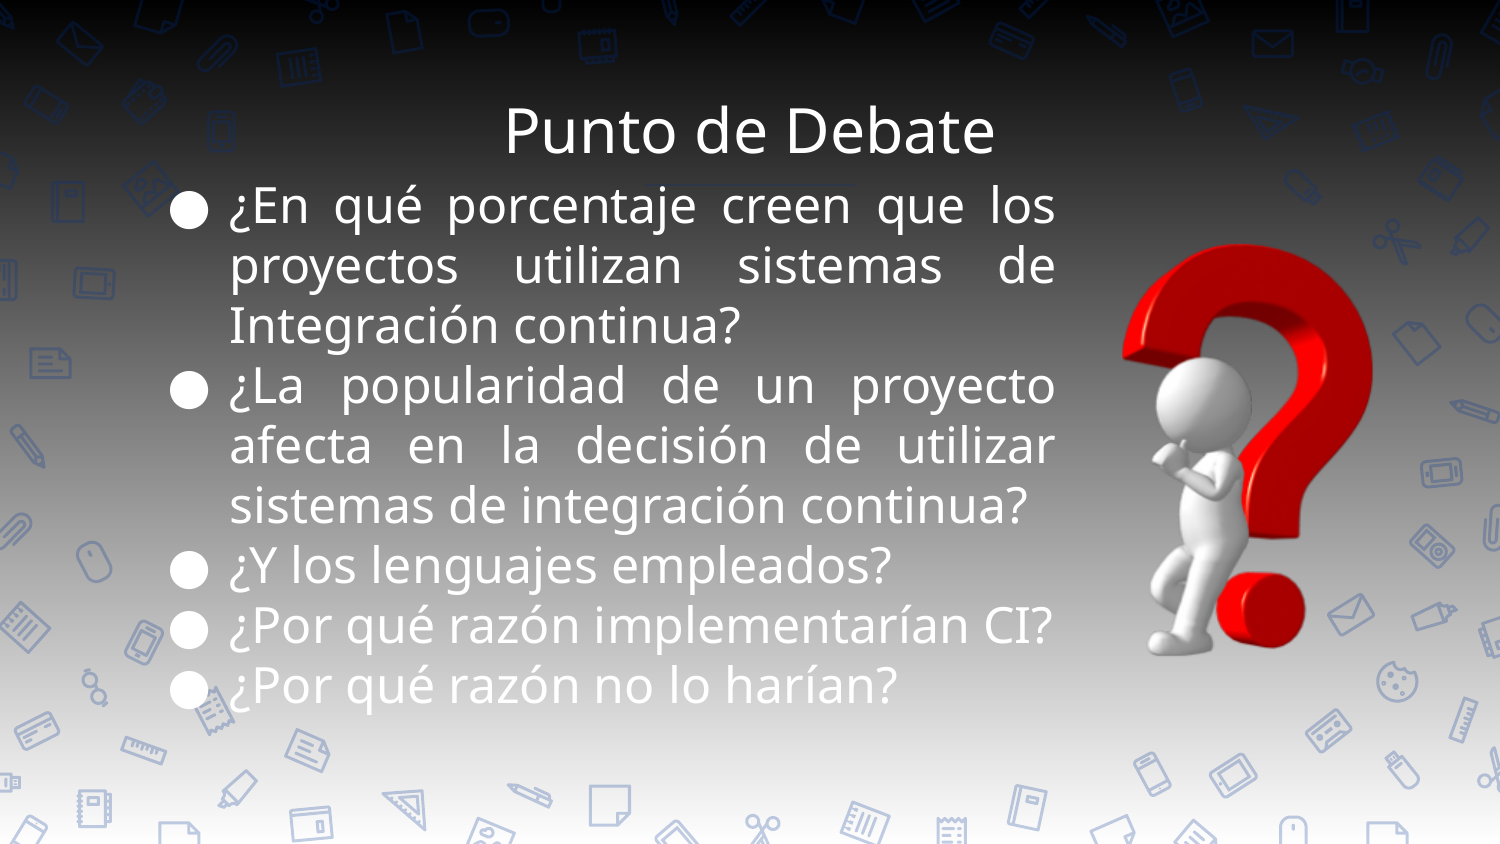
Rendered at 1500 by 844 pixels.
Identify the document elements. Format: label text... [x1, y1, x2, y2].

list ¿En qué porcentaje creen que los proyectos utilizan sistemas de Integración continua? ¿La popularidad de un proyecto afecta en la decisión de utilizar sistemas de integración continua? ¿Y los lenguajes empleados? ¿Por qué razón implementarían CI? ¿Por qué razón no lo harían? [139, 158, 1073, 773]
title Punto de Debate [182, 58, 1318, 182]
picture [1121, 240, 1380, 669]
